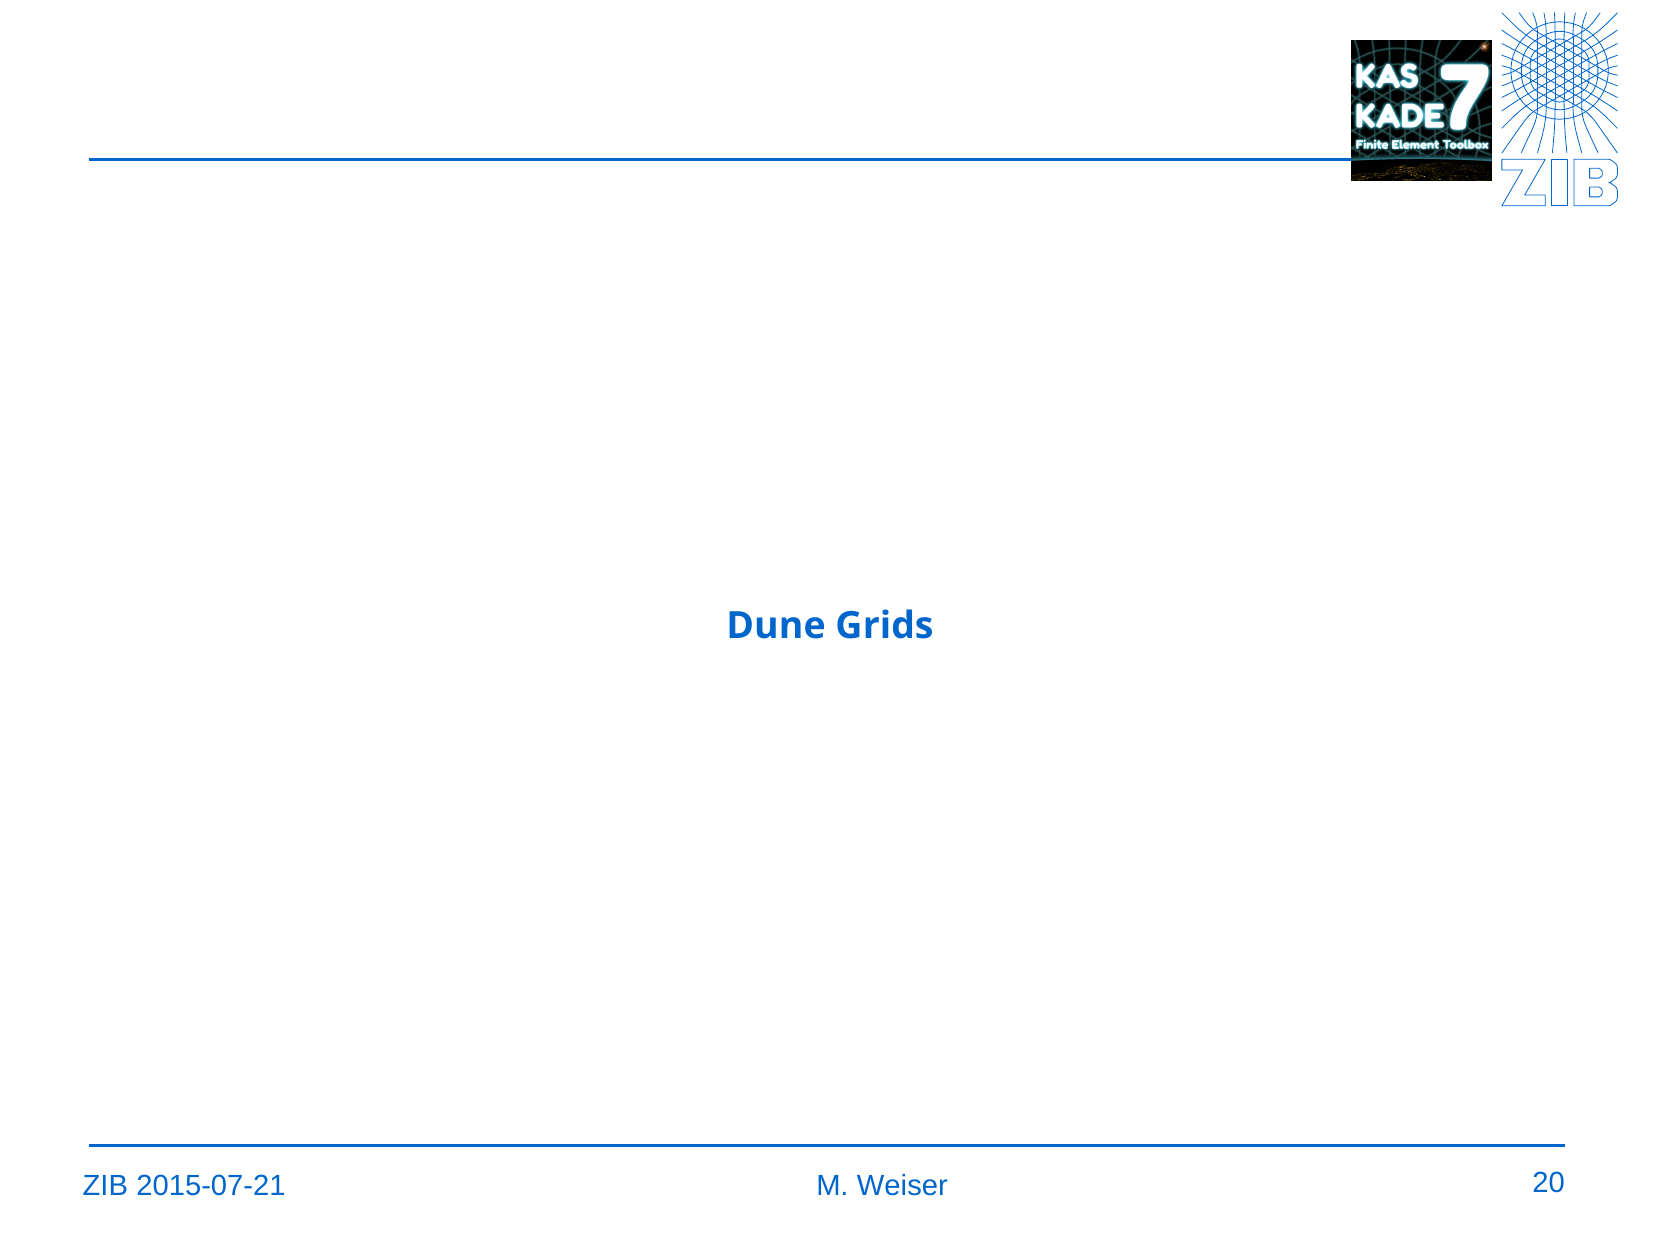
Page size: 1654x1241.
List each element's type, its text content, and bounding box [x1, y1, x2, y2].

picture [1351, 40, 1492, 181]
text_box Dune Grids [711, 590, 942, 650]
